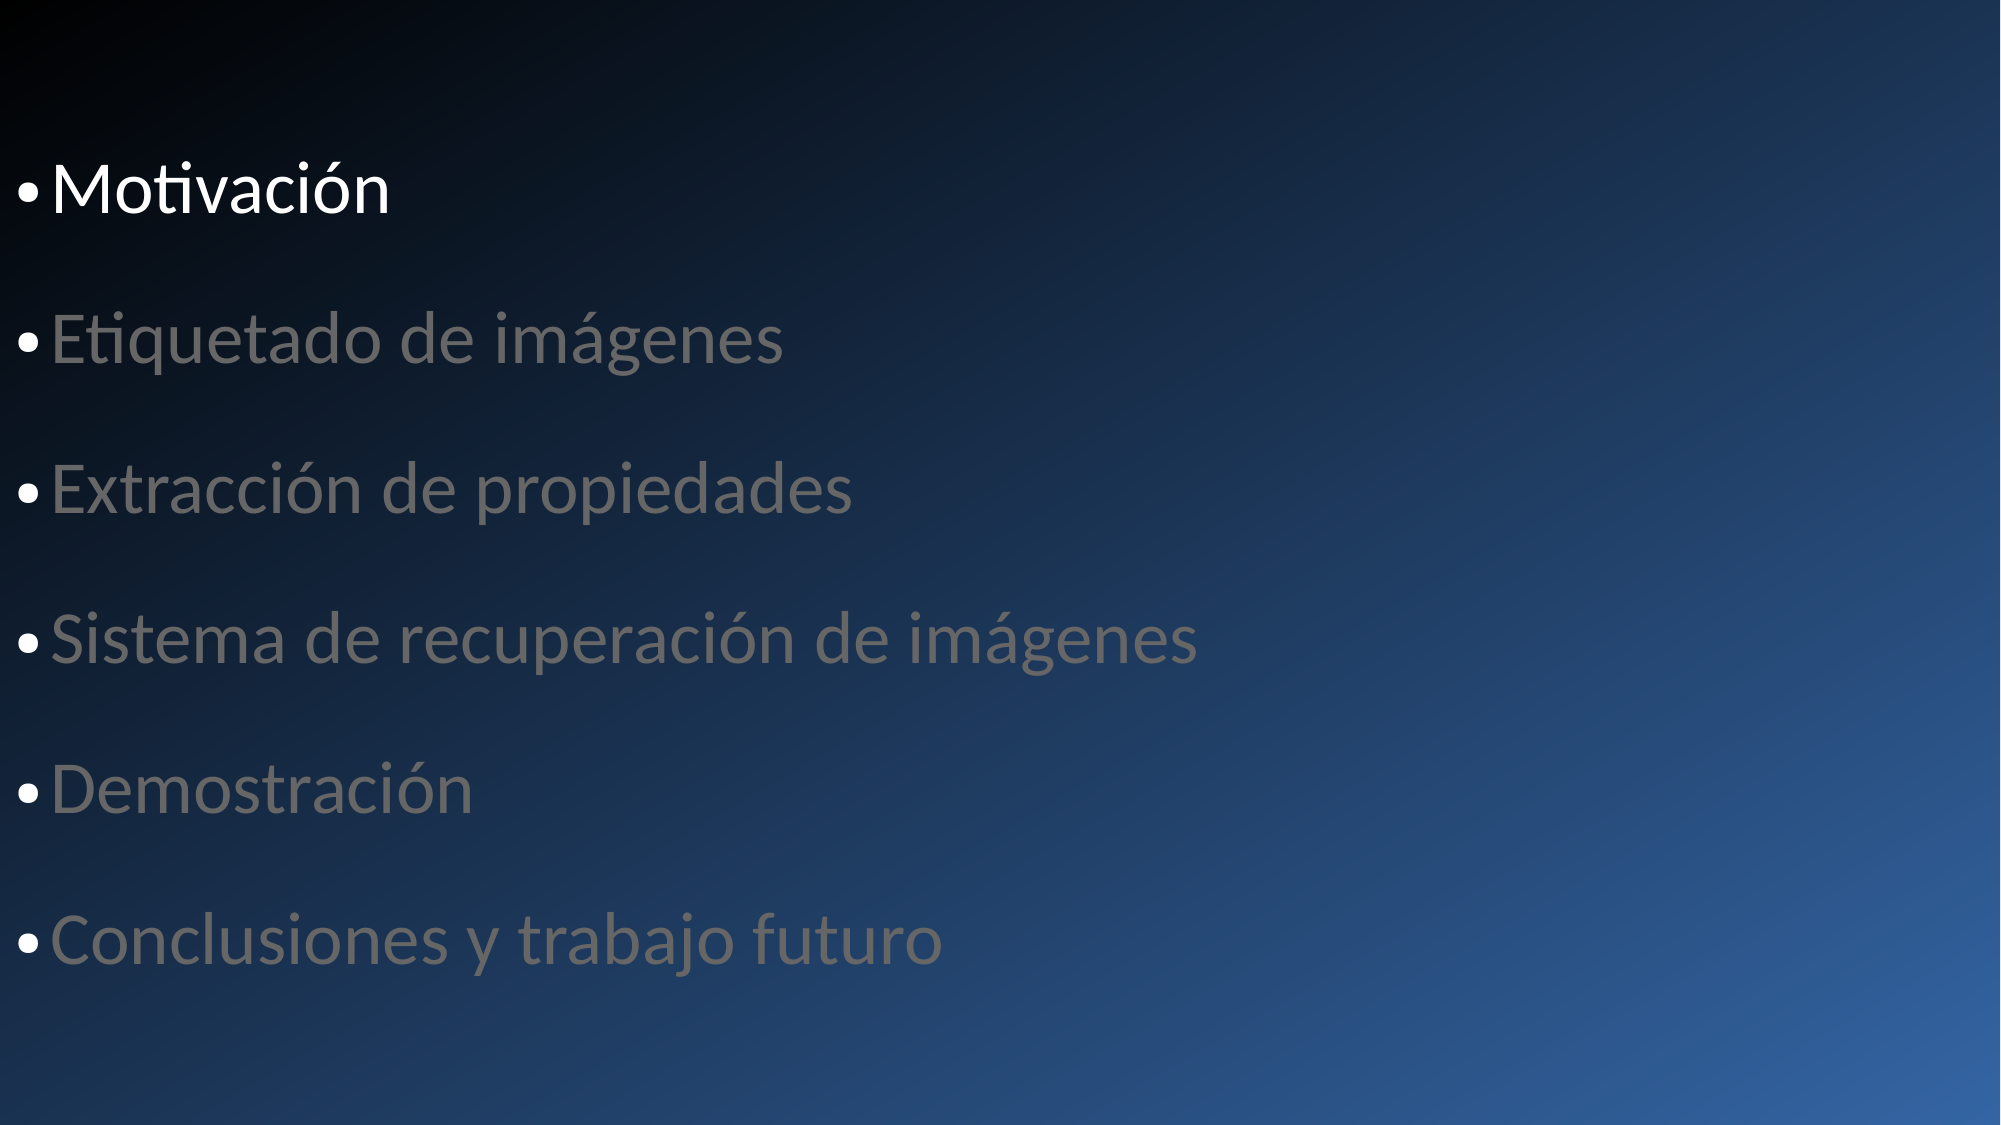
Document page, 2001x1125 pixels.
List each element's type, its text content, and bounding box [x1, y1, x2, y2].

text_box Motivación Etiquetado de imágenes Extracción de propiedades Sistema de recuperación de imágenes Demostración Conclusiones y trabajo futuro [0, 0, 2001, 1125]
